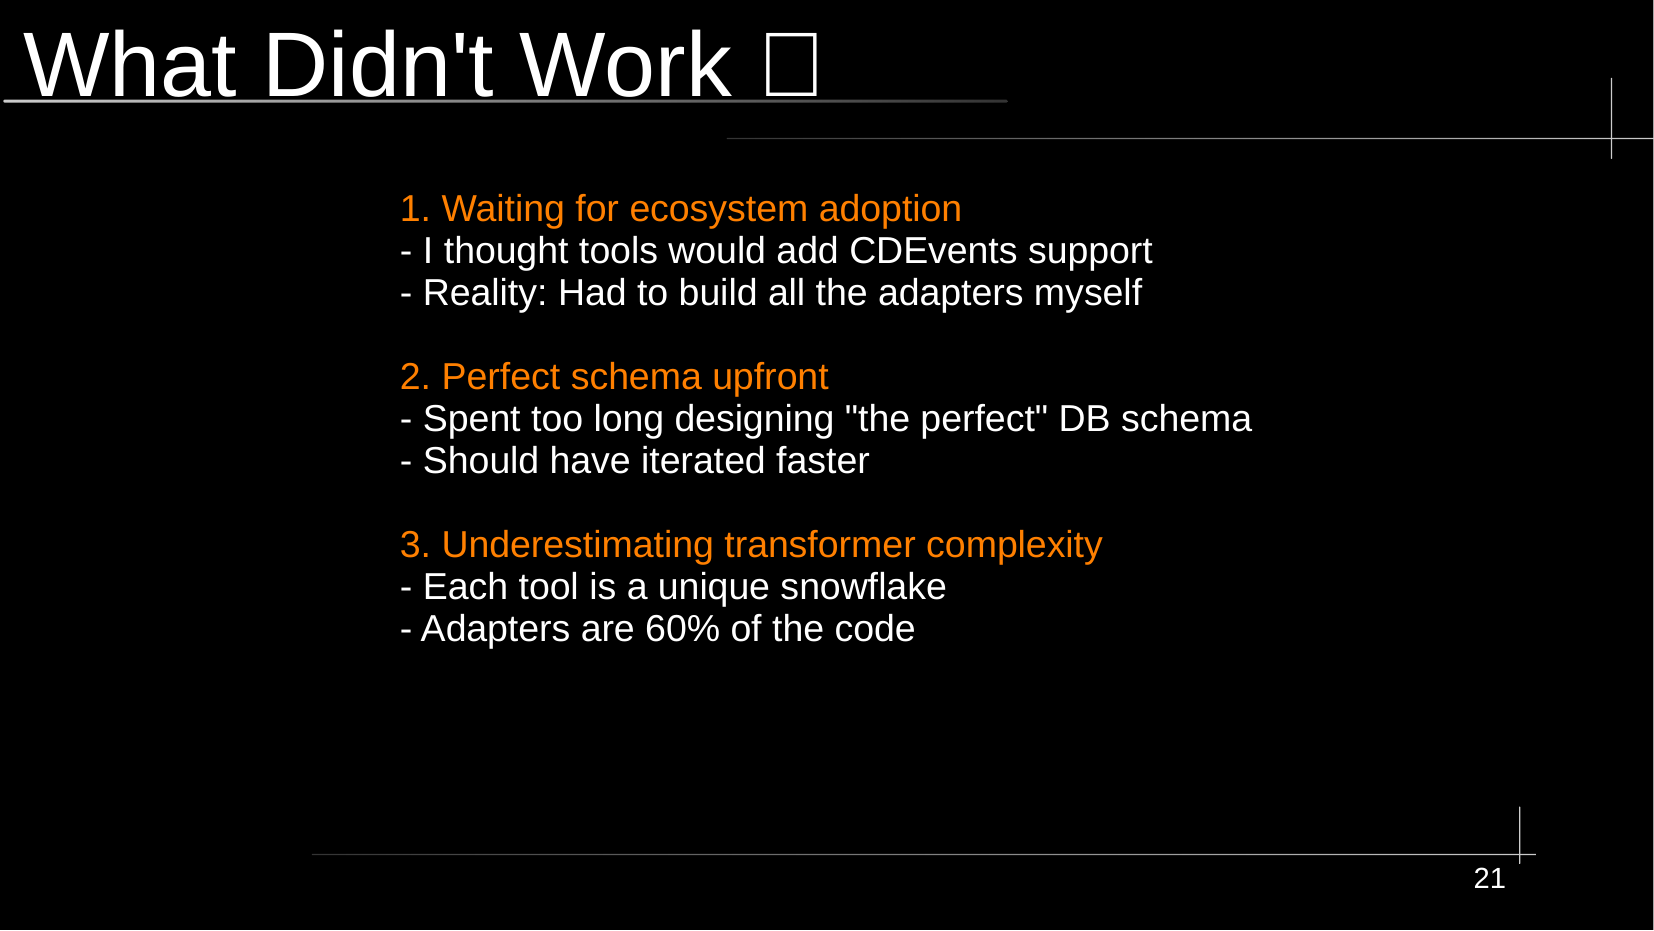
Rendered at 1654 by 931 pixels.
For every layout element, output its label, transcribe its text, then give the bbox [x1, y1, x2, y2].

title What Didn't Work ❌ [23, 11, 1589, 119]
text_box 1. Waiting for ecosystem adoption - I thought tools would add CDEvents support - Reality: Had to build all the adapters myself 2. Perfect schema upfront - Spent too long designing "the perfect" DB schema - Should have iterated faster 3. Underestimating transformer complexity - Each tool is a unique snowflake - Adapters are 60% of the code [385, 179, 1270, 657]
